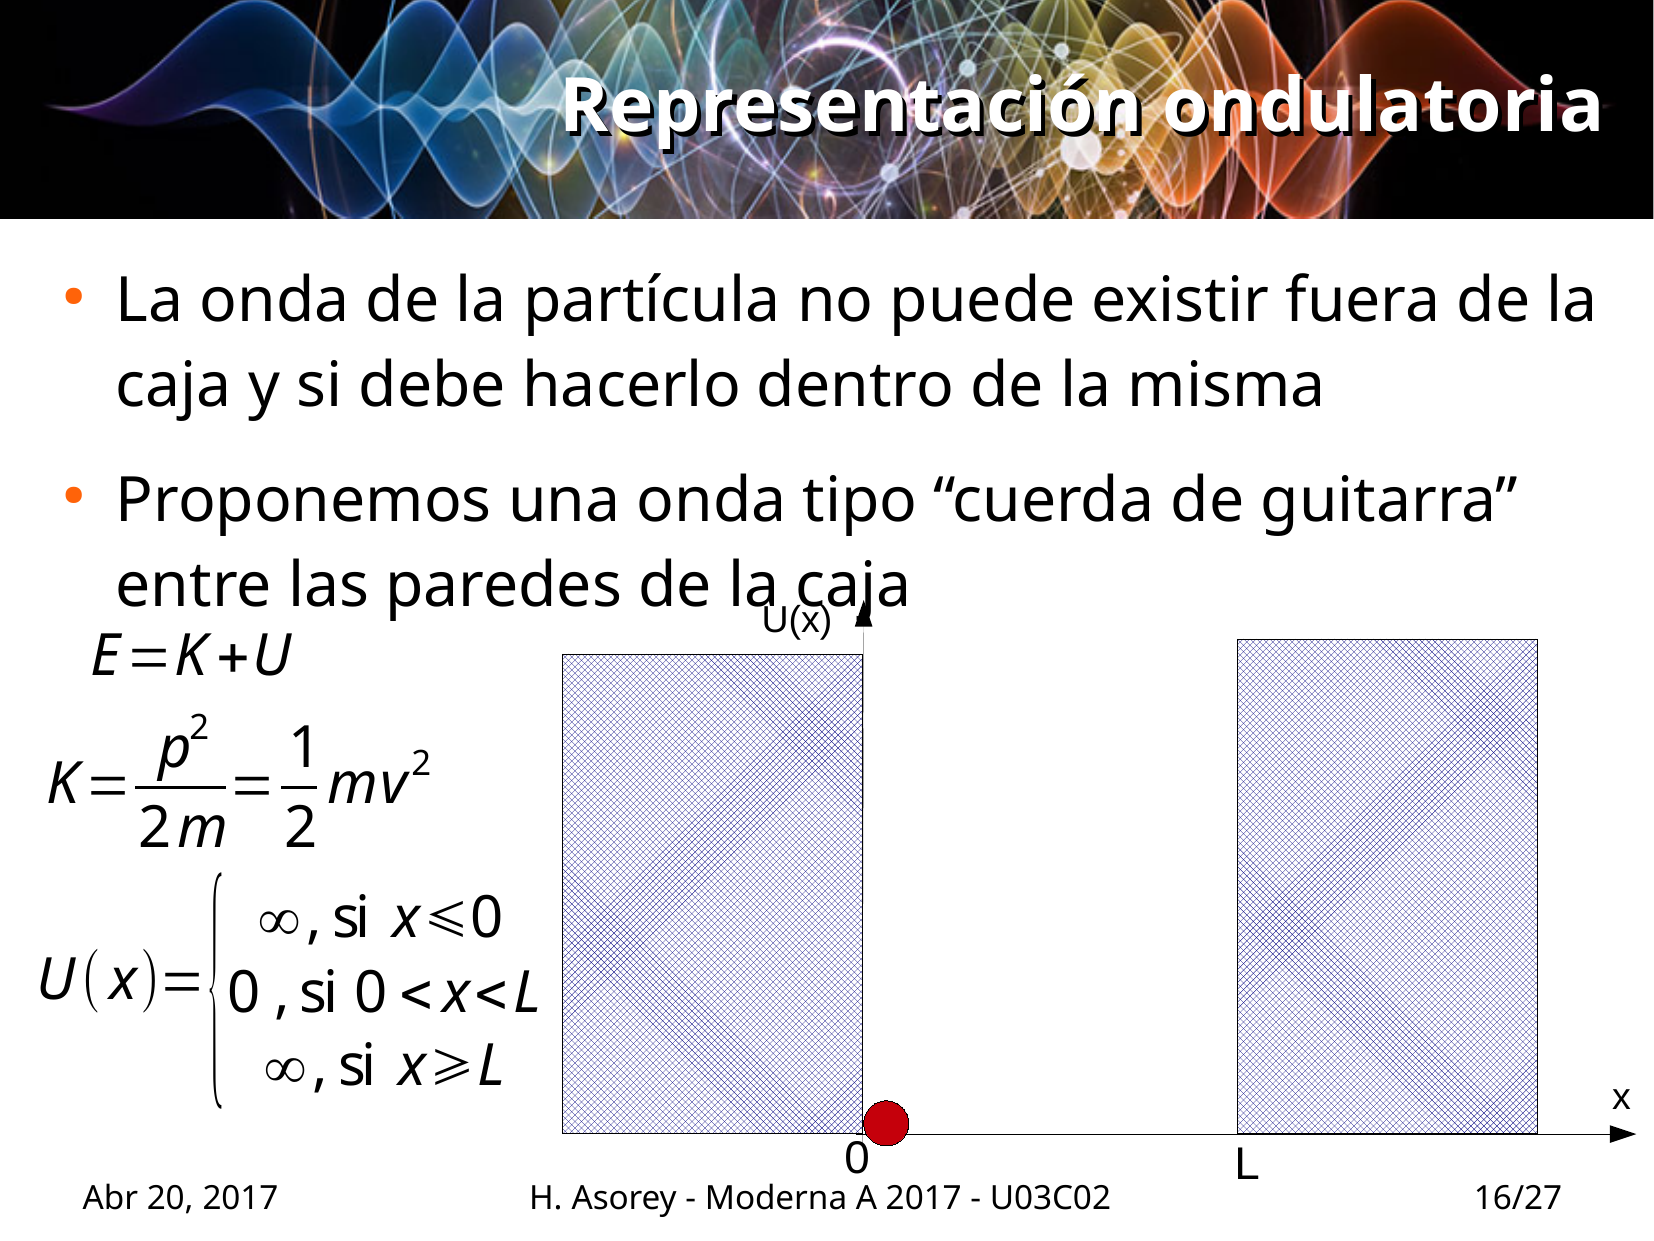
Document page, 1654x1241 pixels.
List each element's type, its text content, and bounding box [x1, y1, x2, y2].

title Representación ondulatoria [45, 15, 1606, 191]
text_box 0 [829, 1125, 901, 1216]
text_box x [1597, 1068, 1654, 1159]
text_box L [1219, 1130, 1291, 1221]
chart [82, 619, 301, 691]
text_box [562, 654, 909, 1141]
text_box [1237, 639, 1538, 1134]
picture [0, 0, 1654, 219]
chart [38, 705, 436, 863]
text_box U(x) [746, 590, 848, 681]
chart [30, 870, 550, 1112]
list La onda de la partícula no puede existir fuera de la caja y si debe hacerlo dentro de la misma Proponemos una onda tipo “cuerda de guitarra” entre las paredes de la caja [45, 255, 1606, 661]
